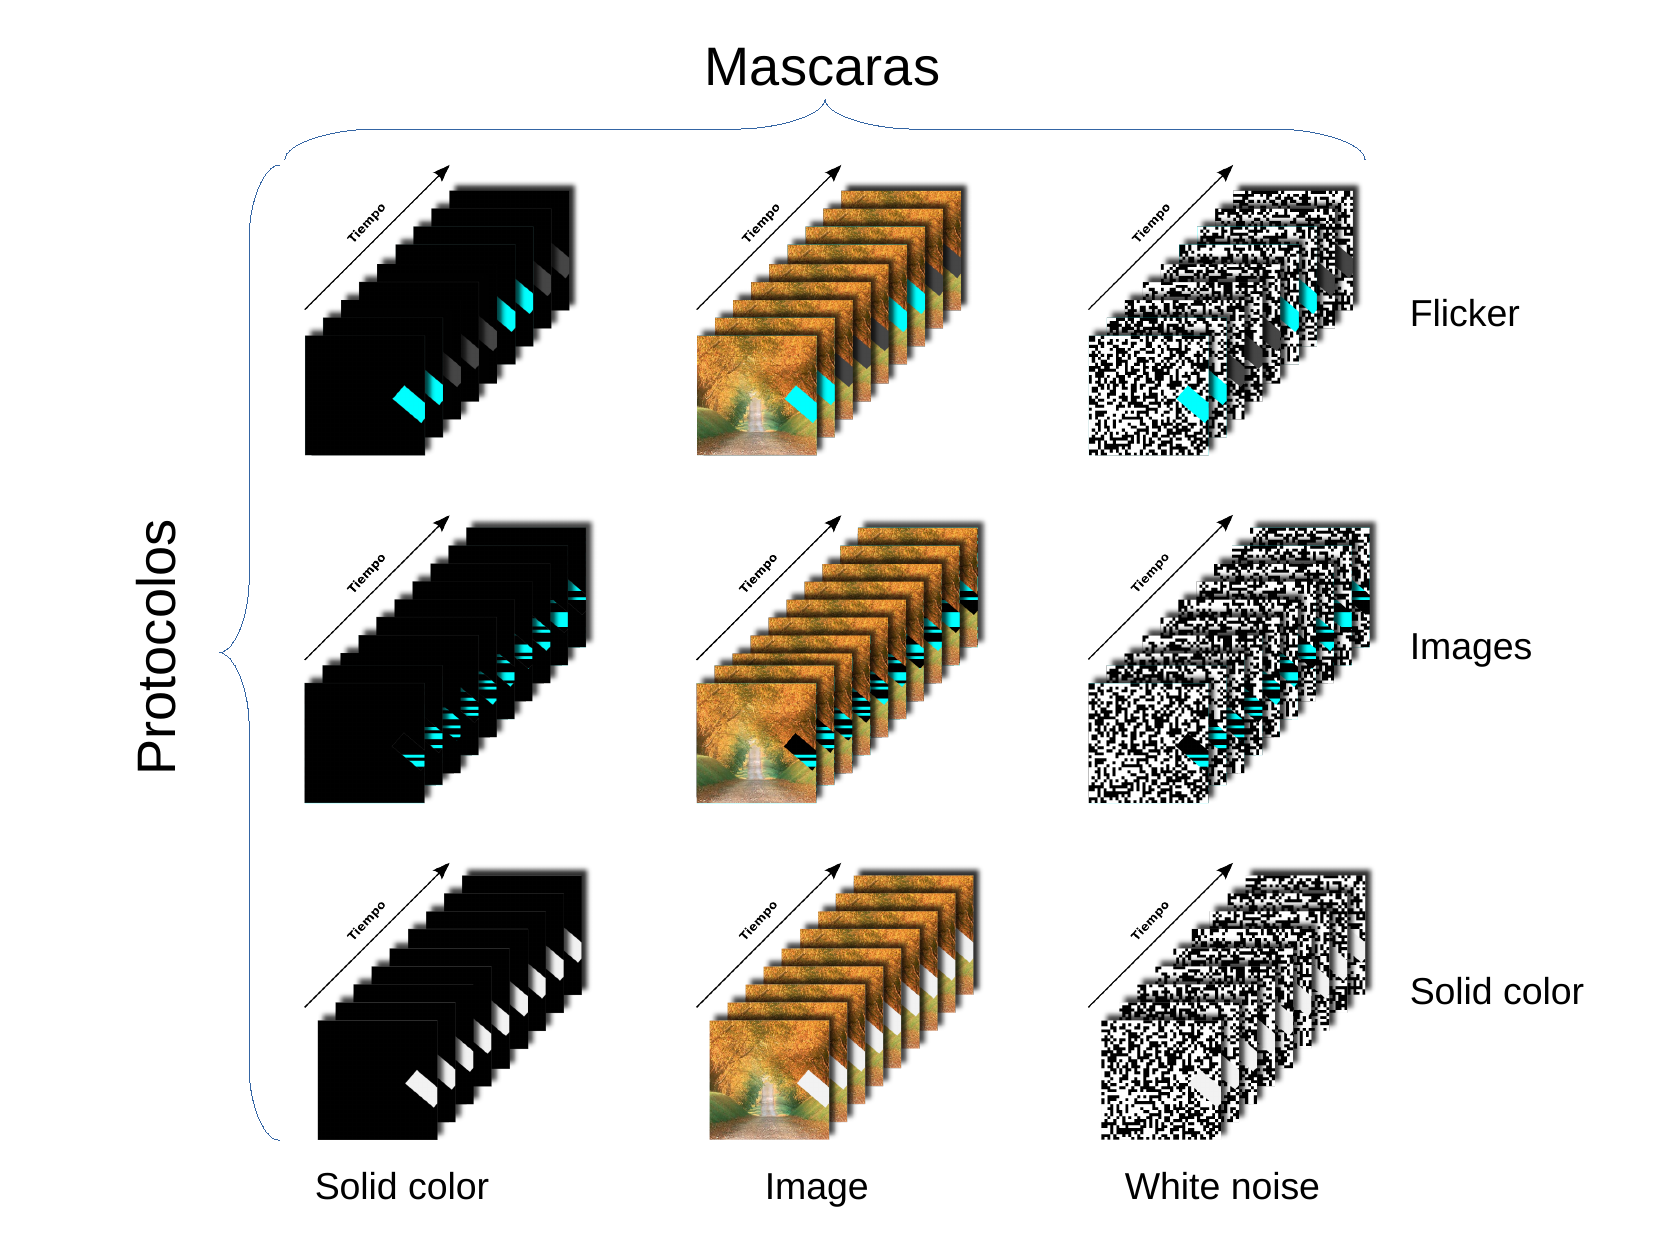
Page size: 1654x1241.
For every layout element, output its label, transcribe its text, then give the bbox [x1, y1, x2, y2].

text_box Protocolos [119, 503, 196, 791]
text_box Solid color [300, 1158, 505, 1215]
text_box Mascaras [690, 29, 956, 106]
text_box Image [750, 1158, 884, 1215]
picture [304, 164, 1381, 1141]
text_box Flicker [1395, 285, 1535, 342]
text_box White noise [1110, 1158, 1336, 1216]
text_box Images [1395, 618, 1548, 676]
text_box Solid color [1395, 963, 1600, 1021]
